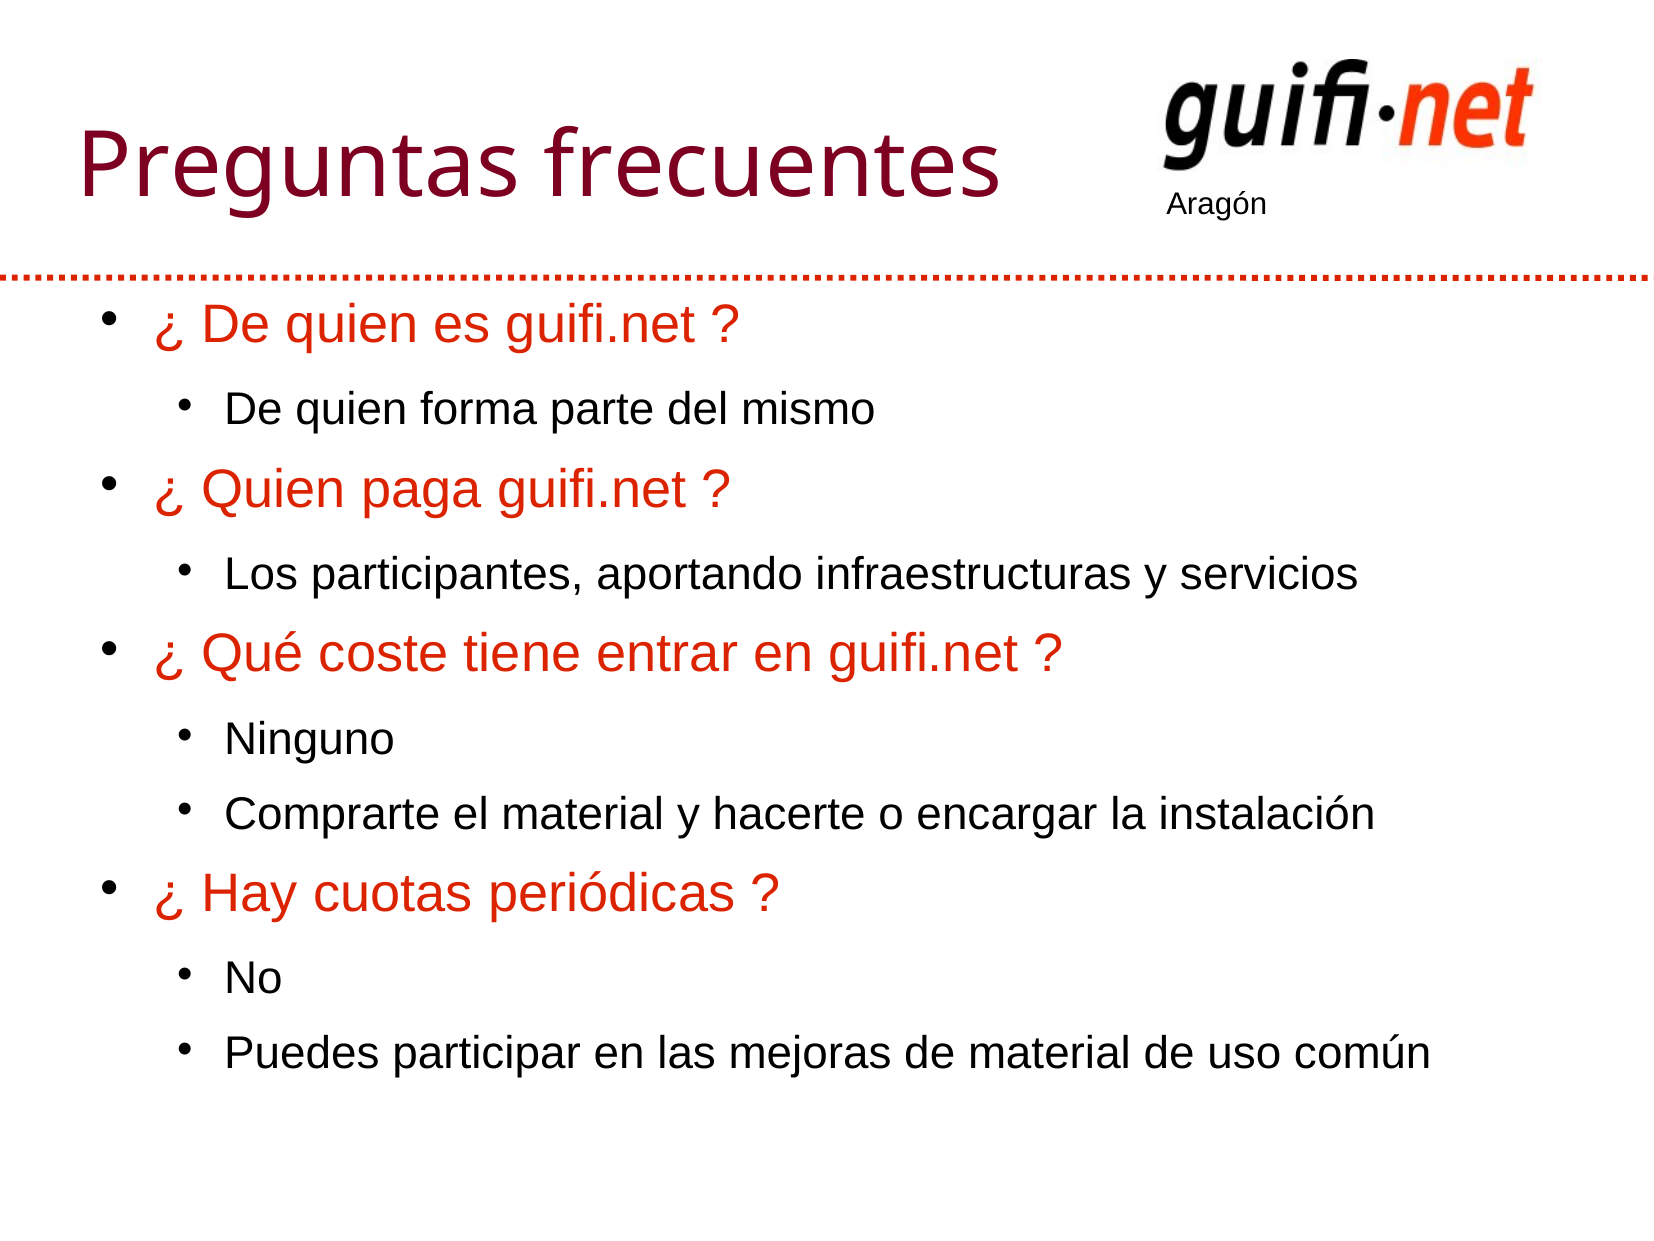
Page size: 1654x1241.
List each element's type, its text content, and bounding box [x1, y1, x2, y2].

picture [1157, 59, 1542, 172]
title Preguntas frecuentes [76, 59, 1093, 267]
list ¿ De quien es guifi.net ? De quien forma parte del mismo ¿ Quien paga guifi.net ? Los participantes, aportando infraestructuras y servicios ¿ Qué coste tiene entrar en guifi.net ? Ninguno Comprarte el material y hacerte o encargar la instalación ¿ Hay cuotas periódicas ? No Puedes participar en las mejoras de material de uso común [82, 290, 1571, 1109]
